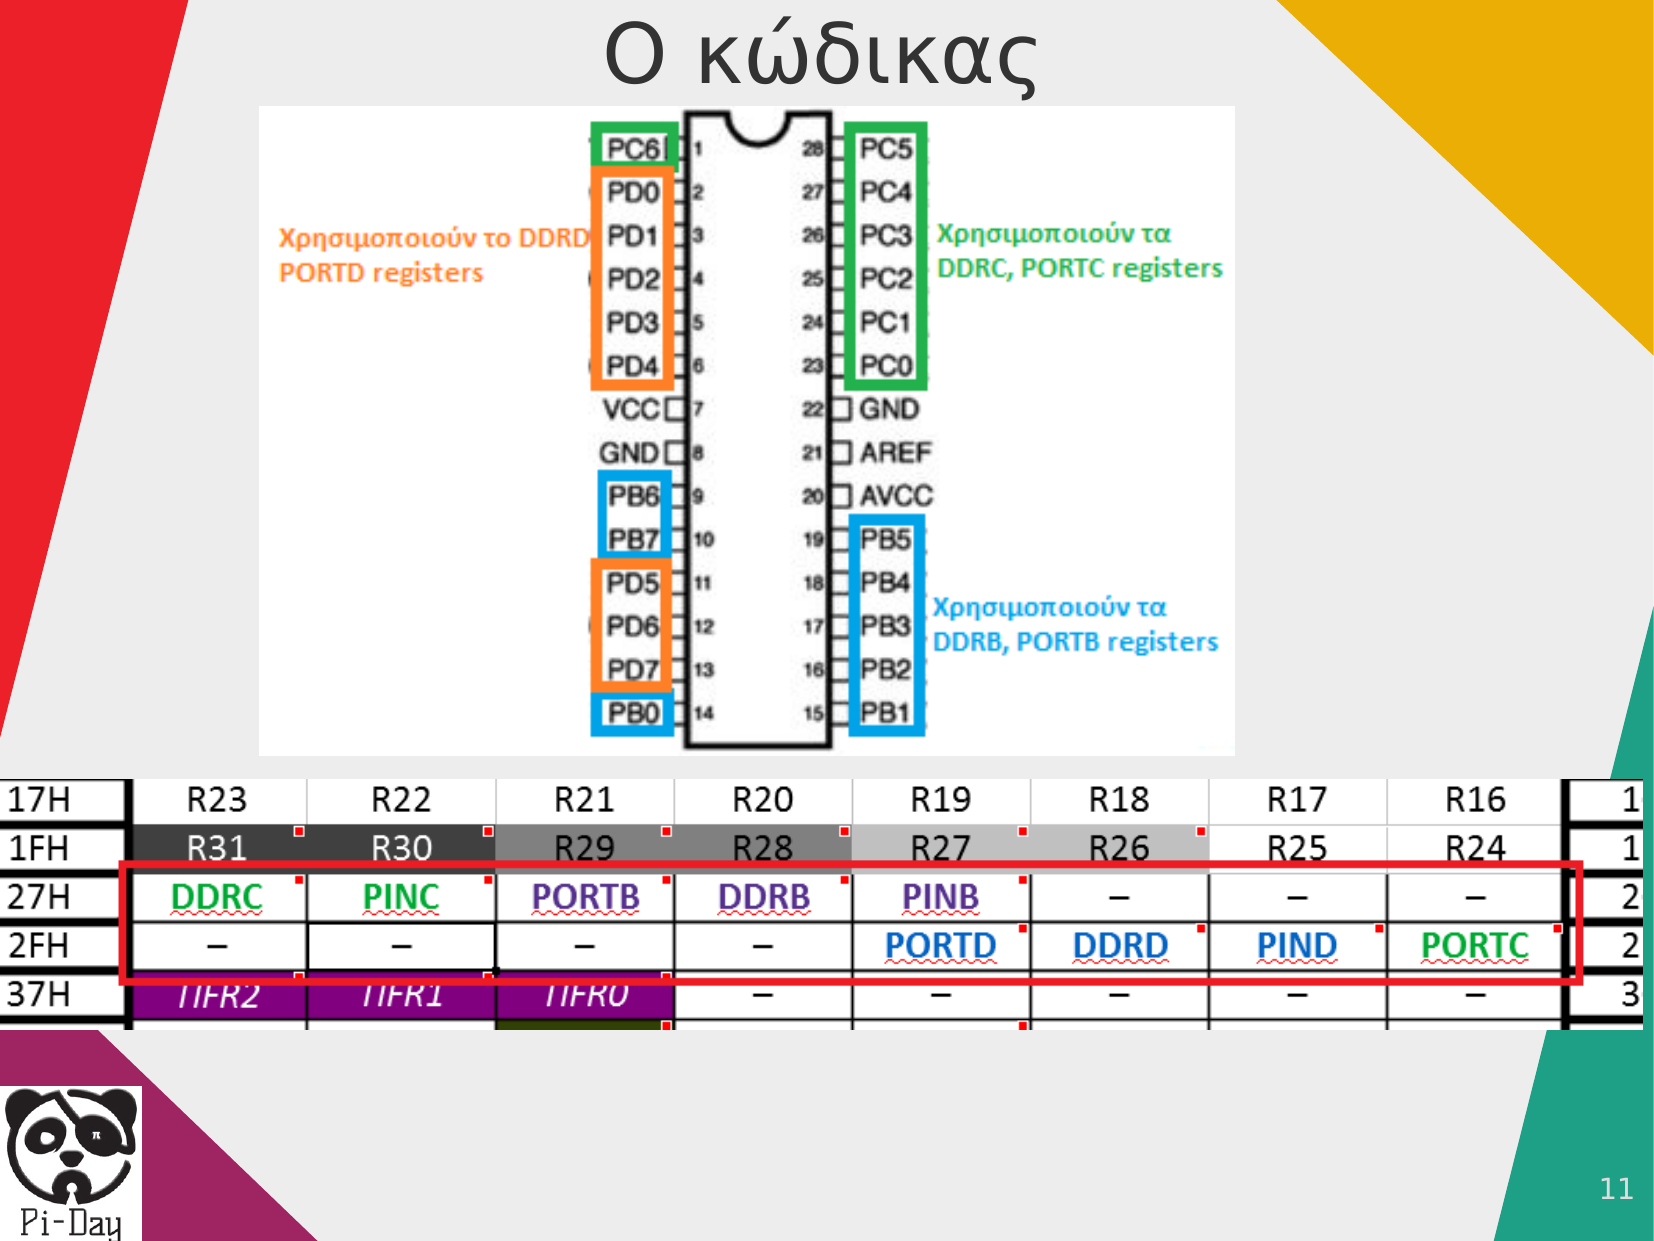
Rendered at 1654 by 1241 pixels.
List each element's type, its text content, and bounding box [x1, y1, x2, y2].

picture [0, 779, 1643, 1030]
picture [0, 1086, 142, 1241]
picture [259, 106, 1235, 756]
title Ο κώδικας [111, 2, 1536, 107]
